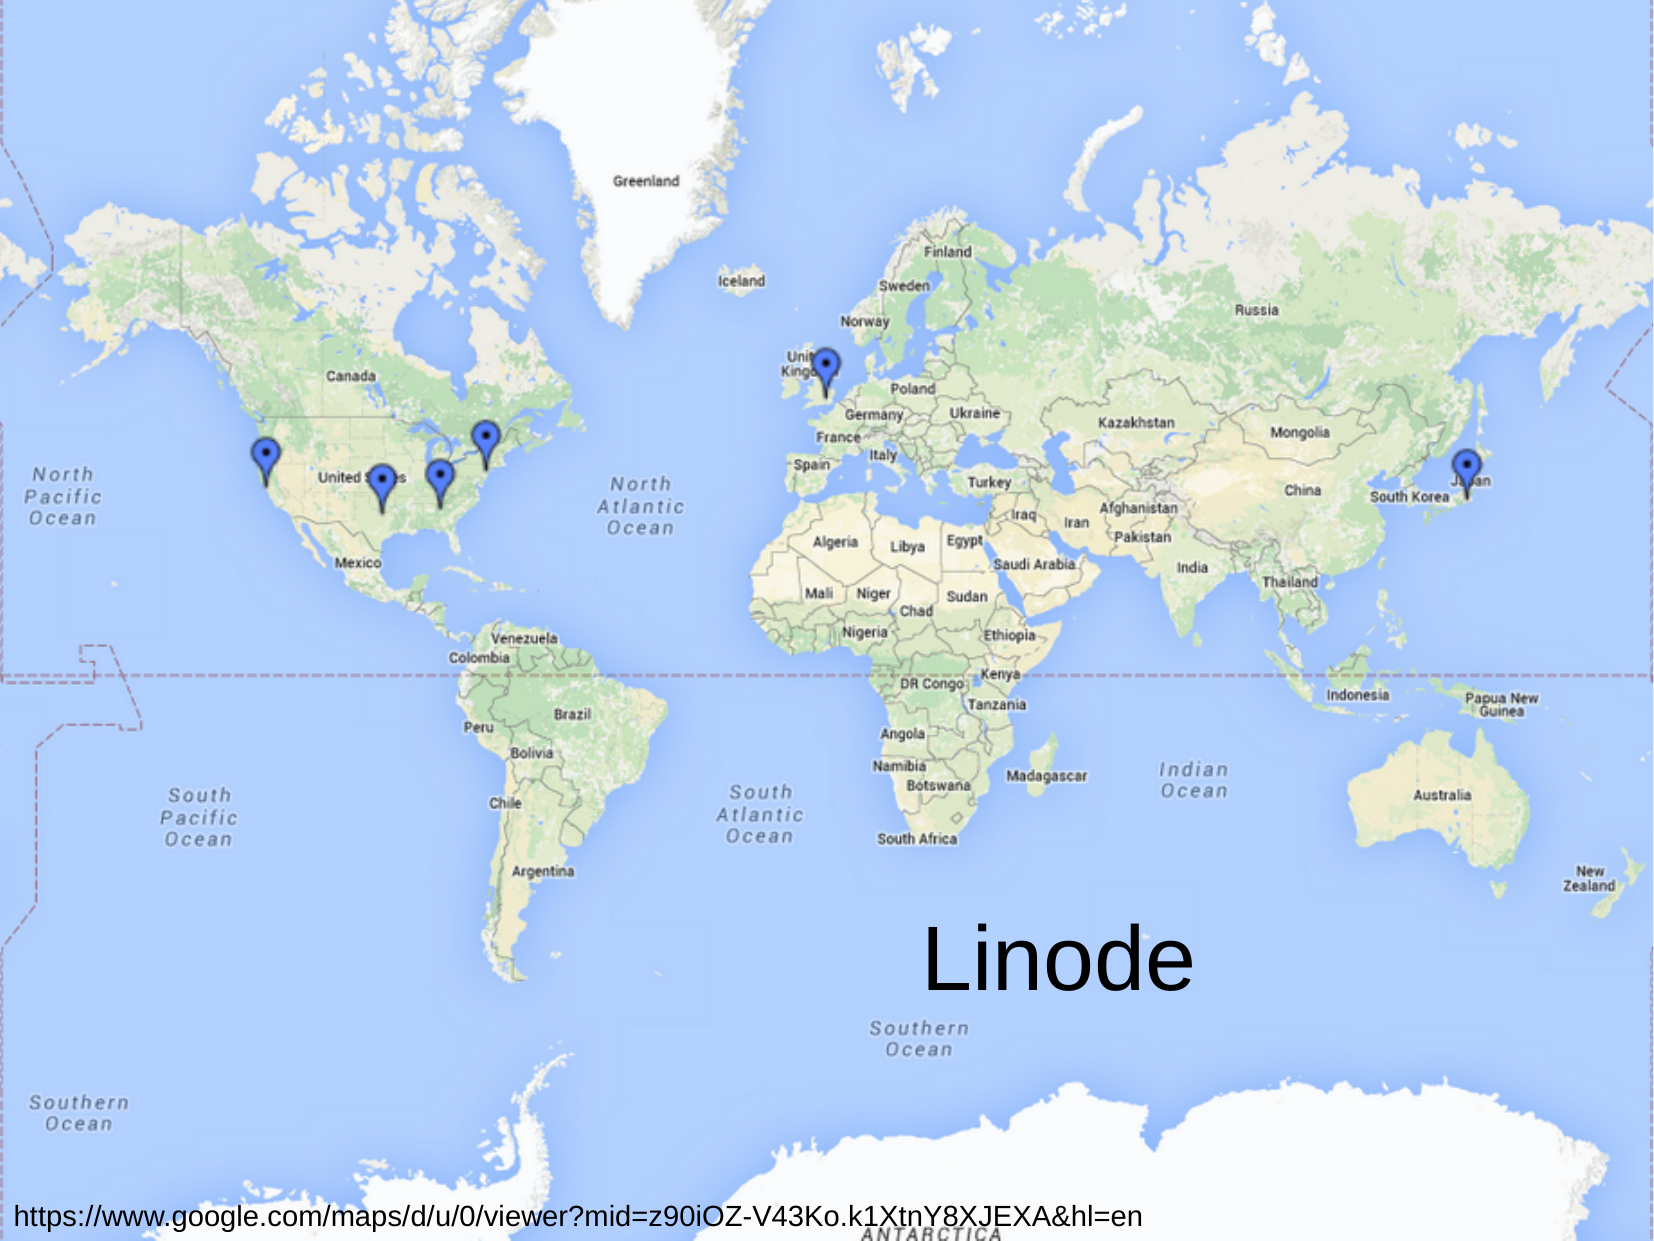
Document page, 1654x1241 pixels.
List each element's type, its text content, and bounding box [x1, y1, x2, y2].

title https://www.google.com/maps/d/u/0/viewer?mid=z90iOZ-V43Ko.k1XtnY8XJEXA&hl=en [0, 1112, 1324, 1241]
title Linode [315, 855, 1654, 1063]
picture [0, 0, 1654, 1241]
